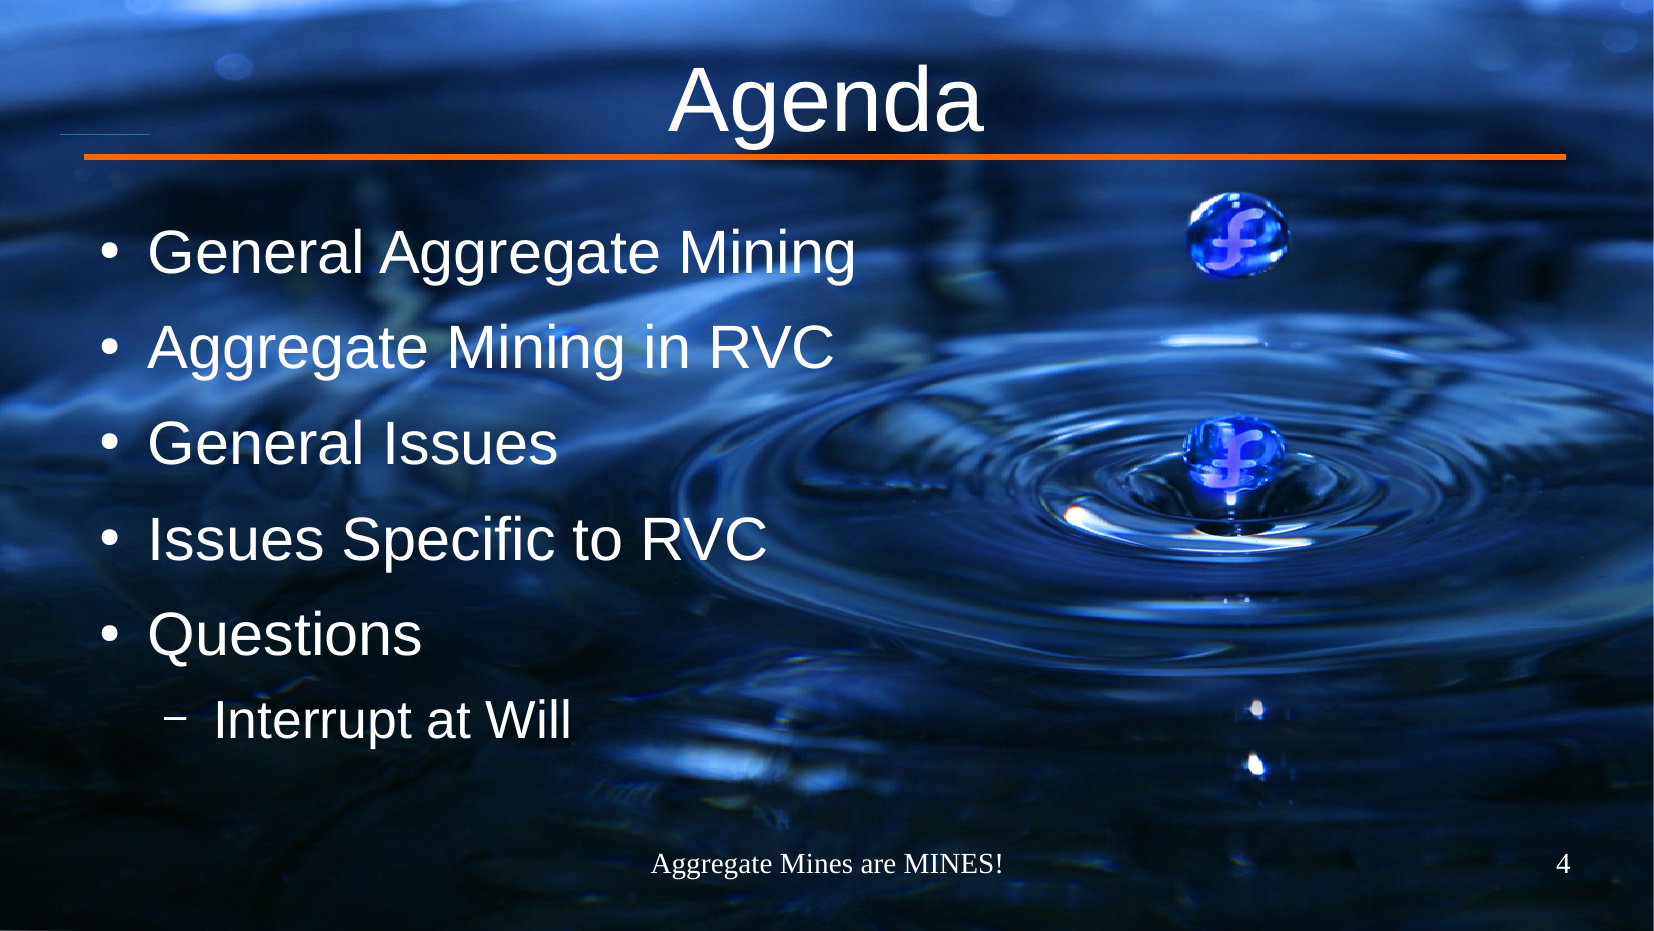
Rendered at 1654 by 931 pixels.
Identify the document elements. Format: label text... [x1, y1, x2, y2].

list General Aggregate Mining Aggregate Mining in RVC General Issues Issues Specific to RVC Questions Interrupt at Will [82, 217, 1571, 758]
picture [0, 0, 1654, 931]
title Agenda [82, 21, 1571, 178]
